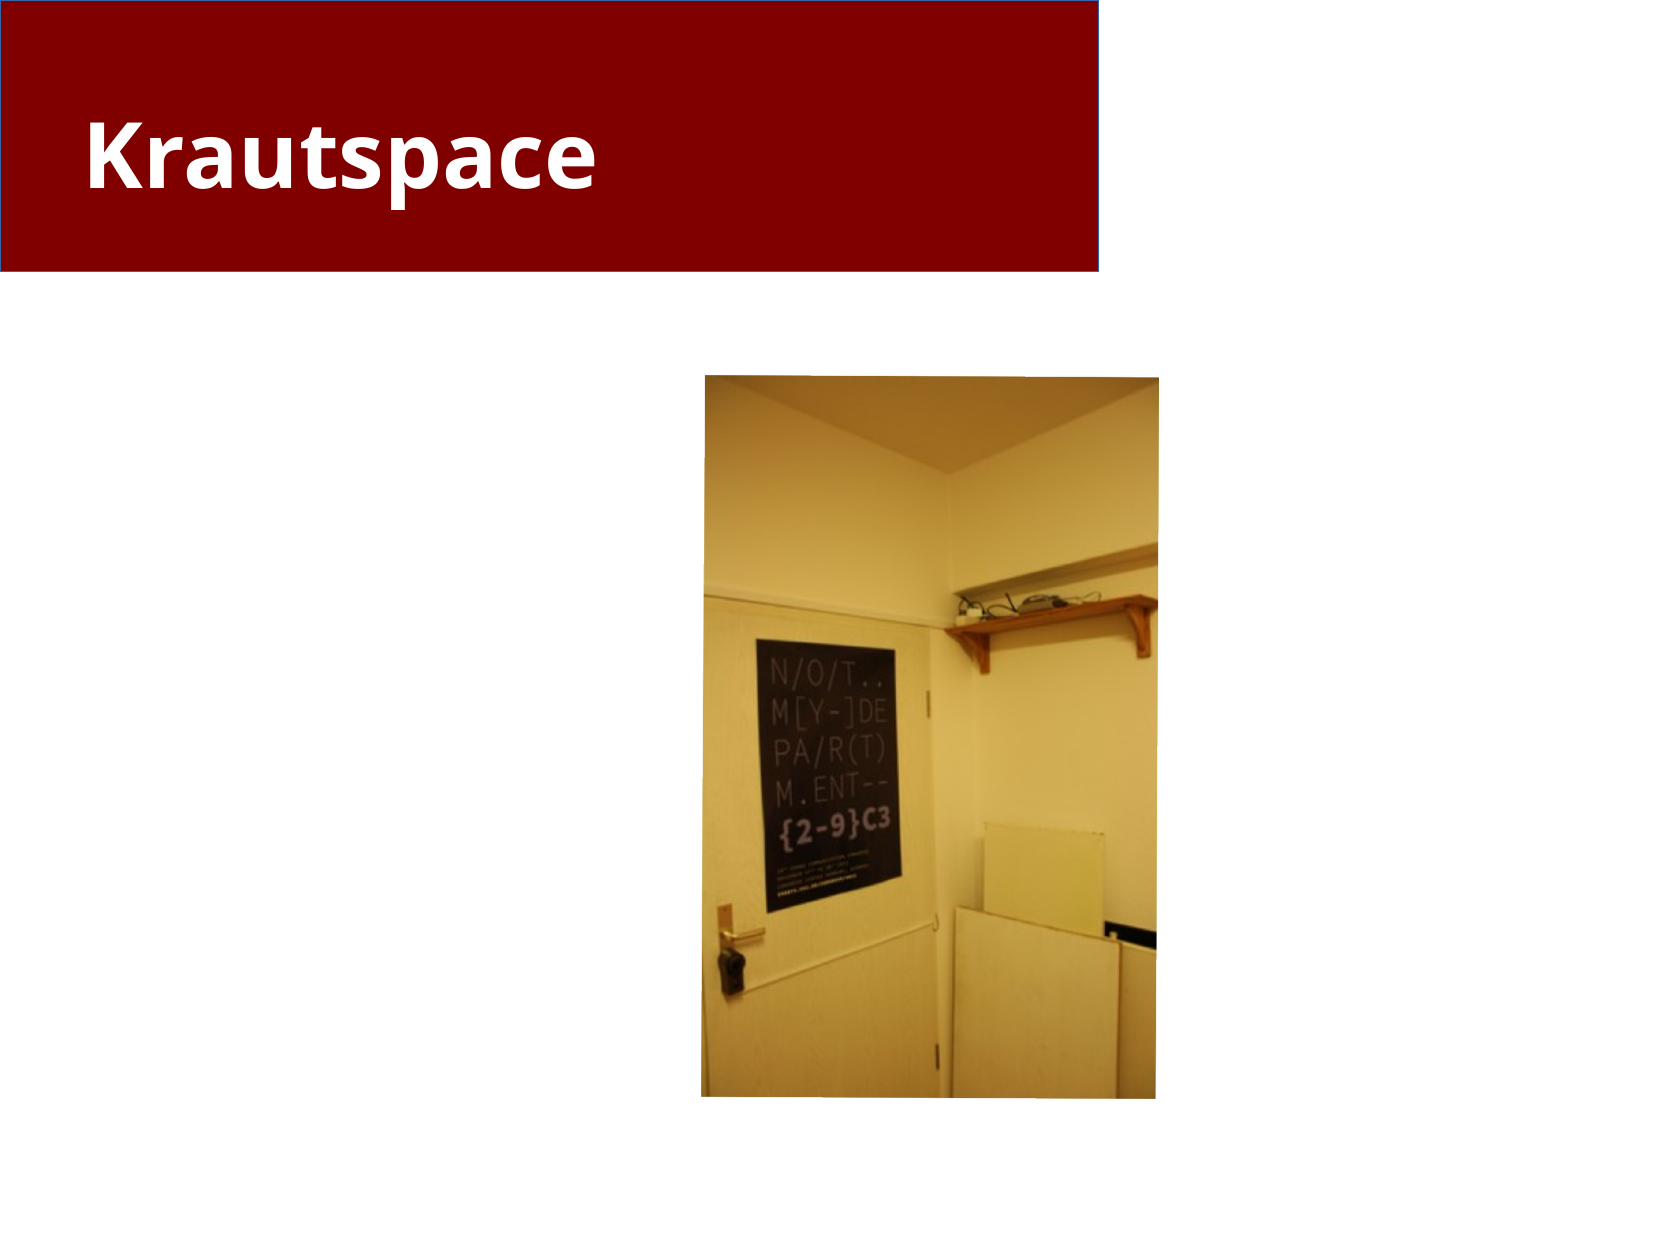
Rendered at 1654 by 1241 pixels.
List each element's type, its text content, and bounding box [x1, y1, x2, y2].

title Krautspace [82, 49, 1028, 257]
picture [700, 374, 1159, 1100]
